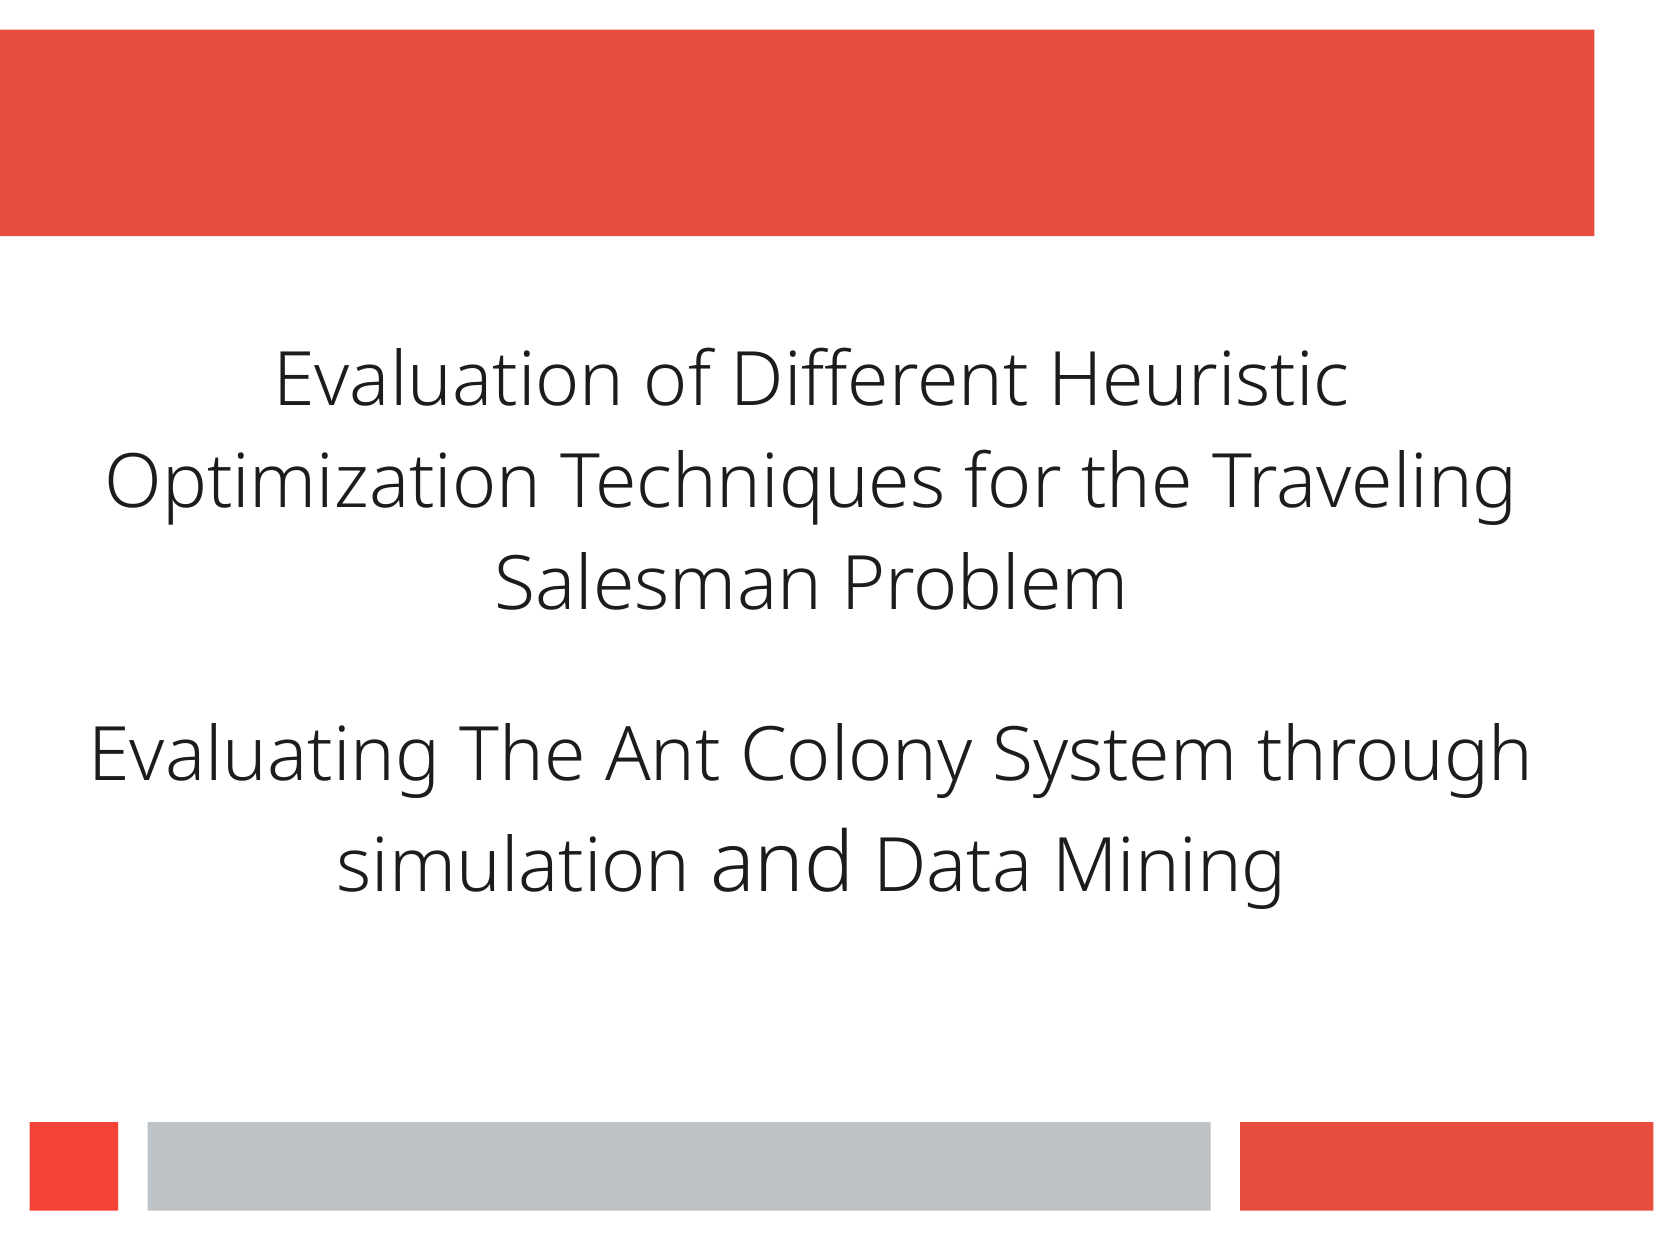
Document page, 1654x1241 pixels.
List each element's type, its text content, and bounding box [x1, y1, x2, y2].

subtitle Evaluation of Different Heuristic Optimization Techniques for the Traveling Salesman Problem Evaluating The Ant Colony System through simulation and Data Mining [88, 324, 1595, 1093]
